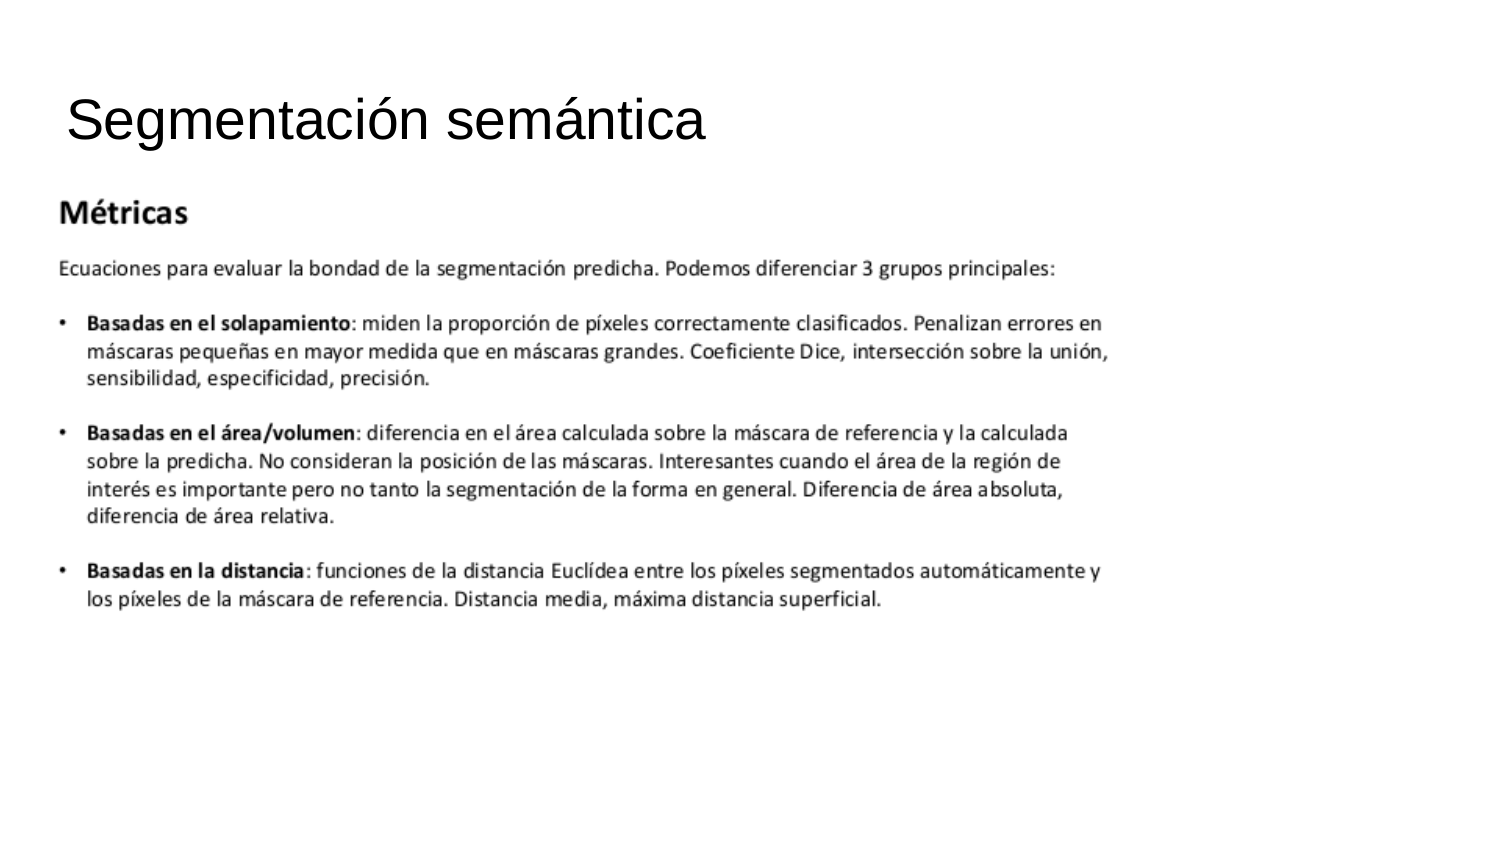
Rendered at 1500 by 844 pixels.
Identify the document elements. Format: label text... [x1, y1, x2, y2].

title Segmentación semántica [51, 72, 1449, 167]
picture [51, 188, 1120, 633]
